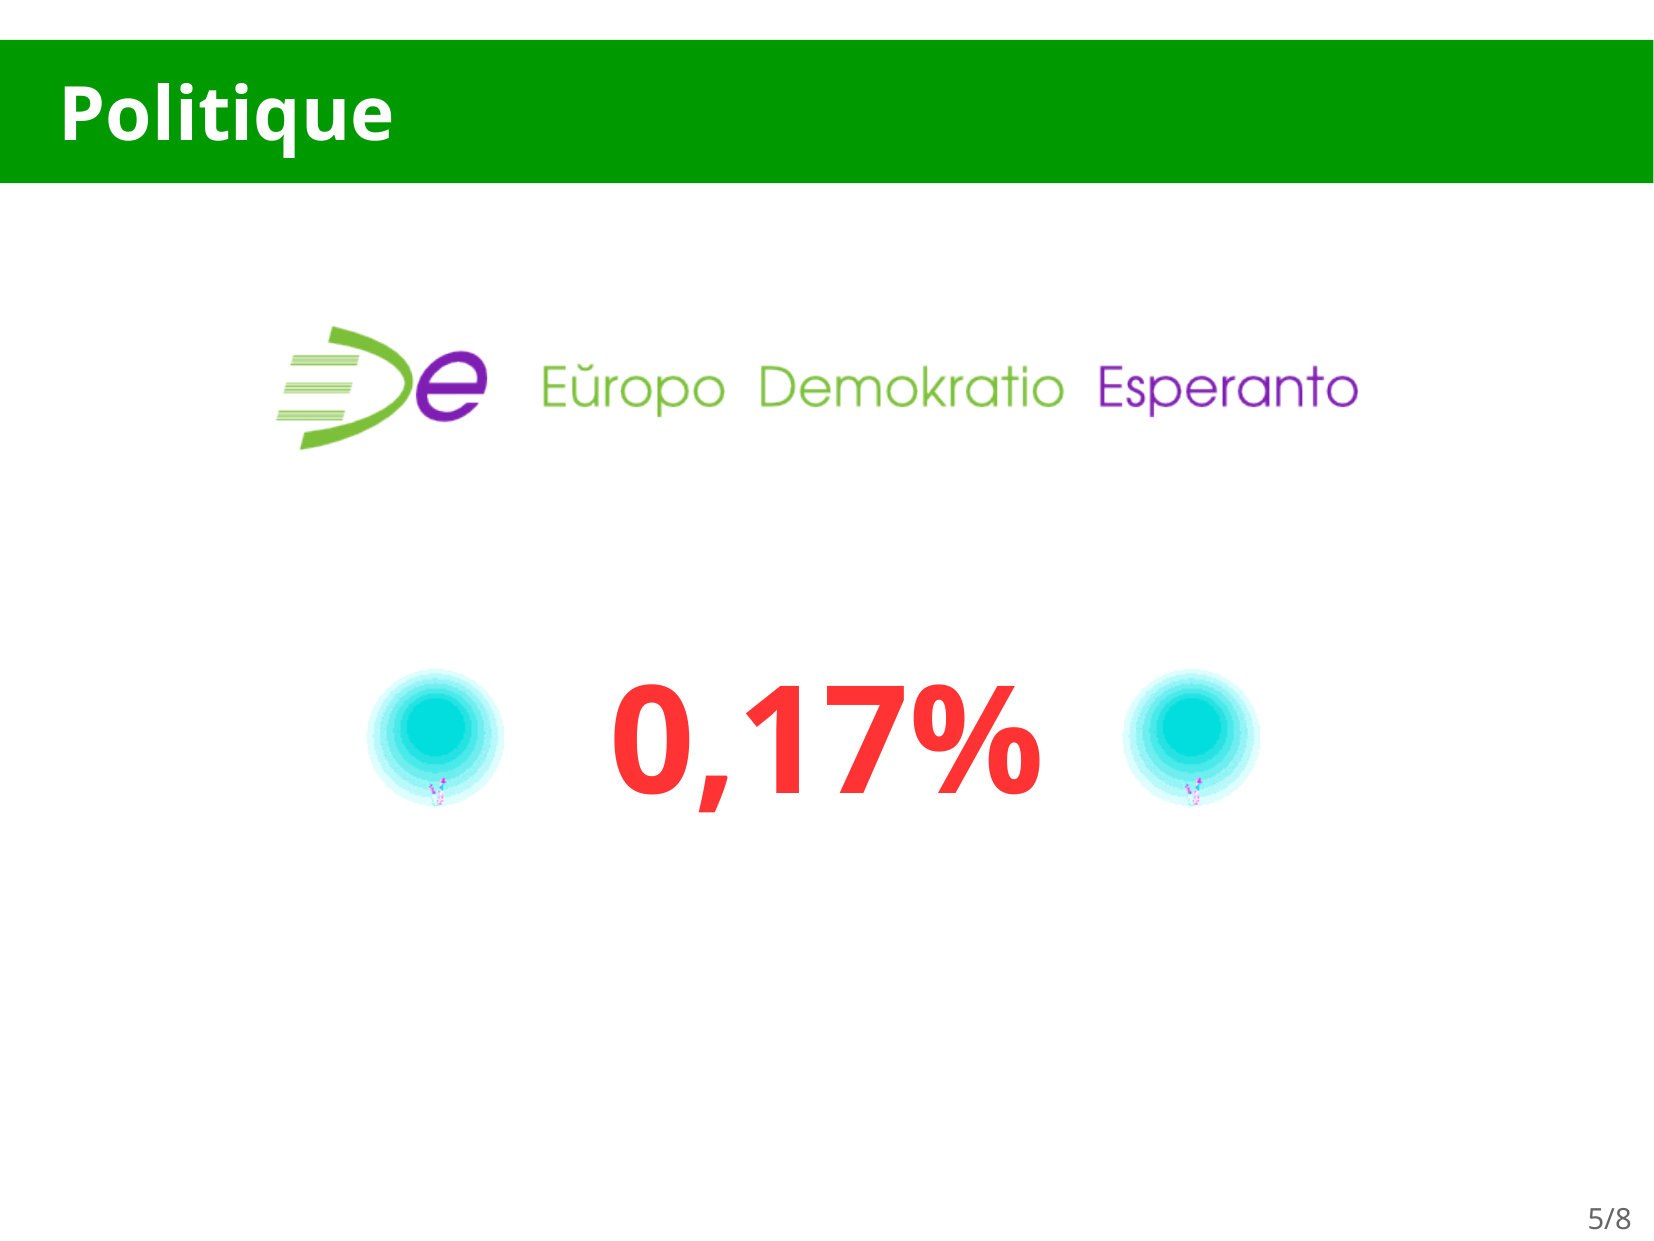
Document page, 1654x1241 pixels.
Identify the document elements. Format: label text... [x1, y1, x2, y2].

text_box 0,17% [0, 625, 1654, 854]
picture [1113, 661, 1270, 817]
text_box <number>/8 [1446, 1191, 1647, 1241]
picture [236, 312, 1403, 463]
title Politique [0, 39, 1654, 184]
picture [357, 661, 514, 817]
